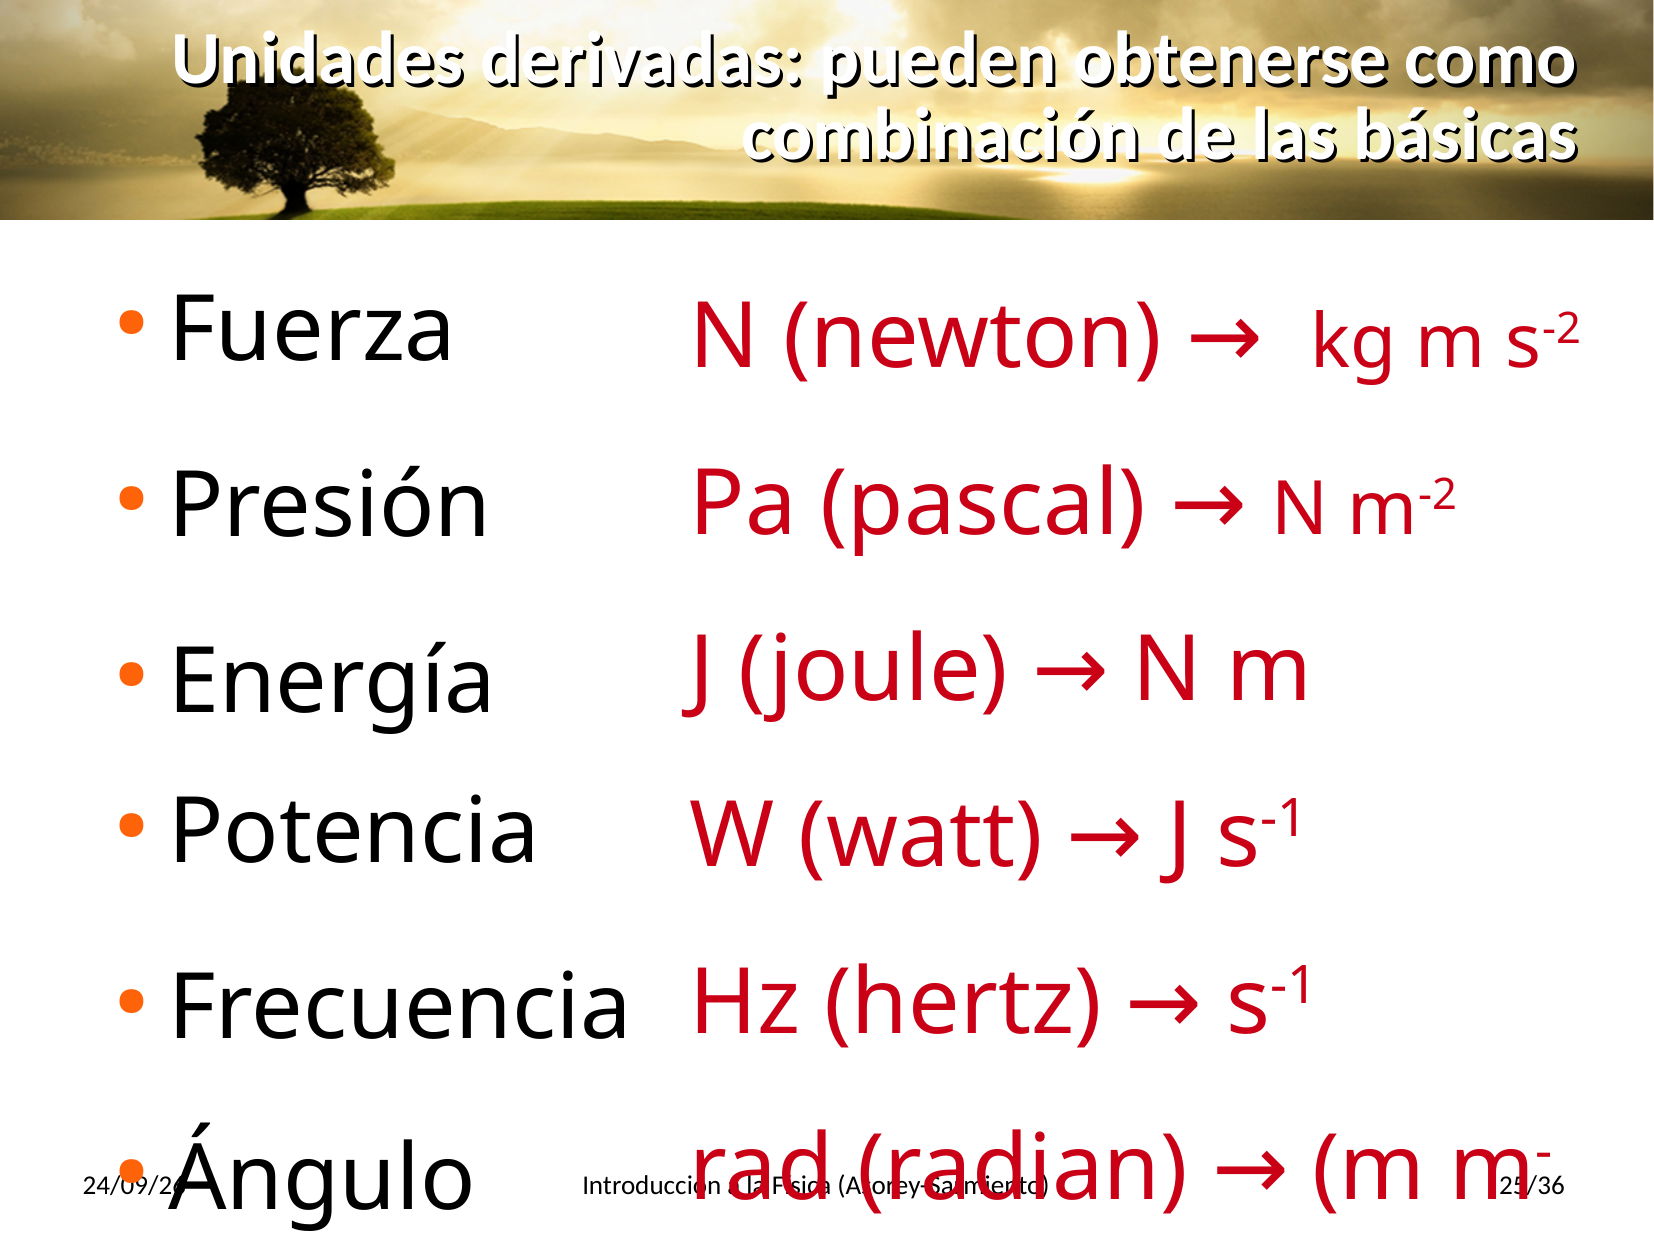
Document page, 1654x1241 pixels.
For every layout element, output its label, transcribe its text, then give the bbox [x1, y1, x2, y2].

picture [0, 0, 1654, 220]
title Unidades derivadas: pueden obtenerse como combinación de las básicas [90, 10, 1579, 195]
text_box N (newton) → kg m s-2 Pa (pascal) → N m-2 J (joule) → N m W (watt) → J s-1 Hz (hertz) → s-1 rad (radian) → (m m-1) [675, 262, 1613, 1216]
text_box Fuerza Presión Energía Potencia Frecuencia Ángulo [82, 255, 1571, 1141]
